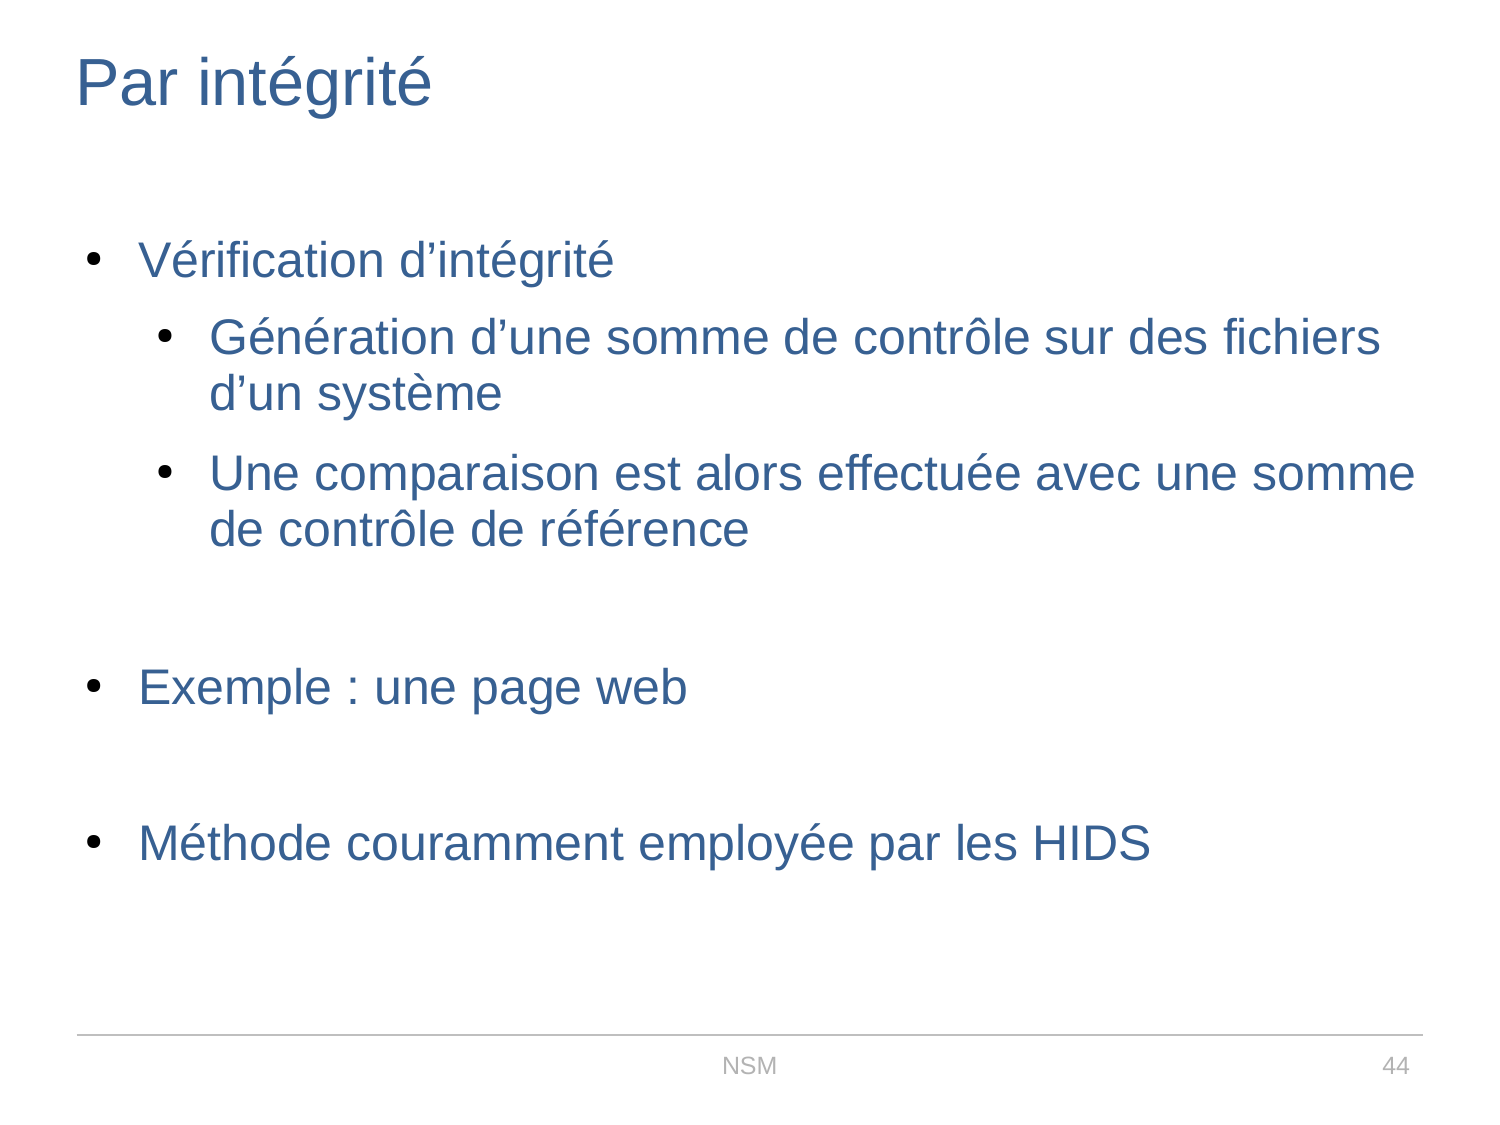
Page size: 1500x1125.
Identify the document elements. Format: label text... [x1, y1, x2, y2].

title Par intégrité [75, 45, 1425, 233]
list Vérification d’intégrité Génération d’une somme de contrôle sur des fichiers d’un système Une comparaison est alors effectuée avec une somme de contrôle de référence Exemple : une page web Méthode couramment employée par les HIDS [67, 232, 1418, 975]
